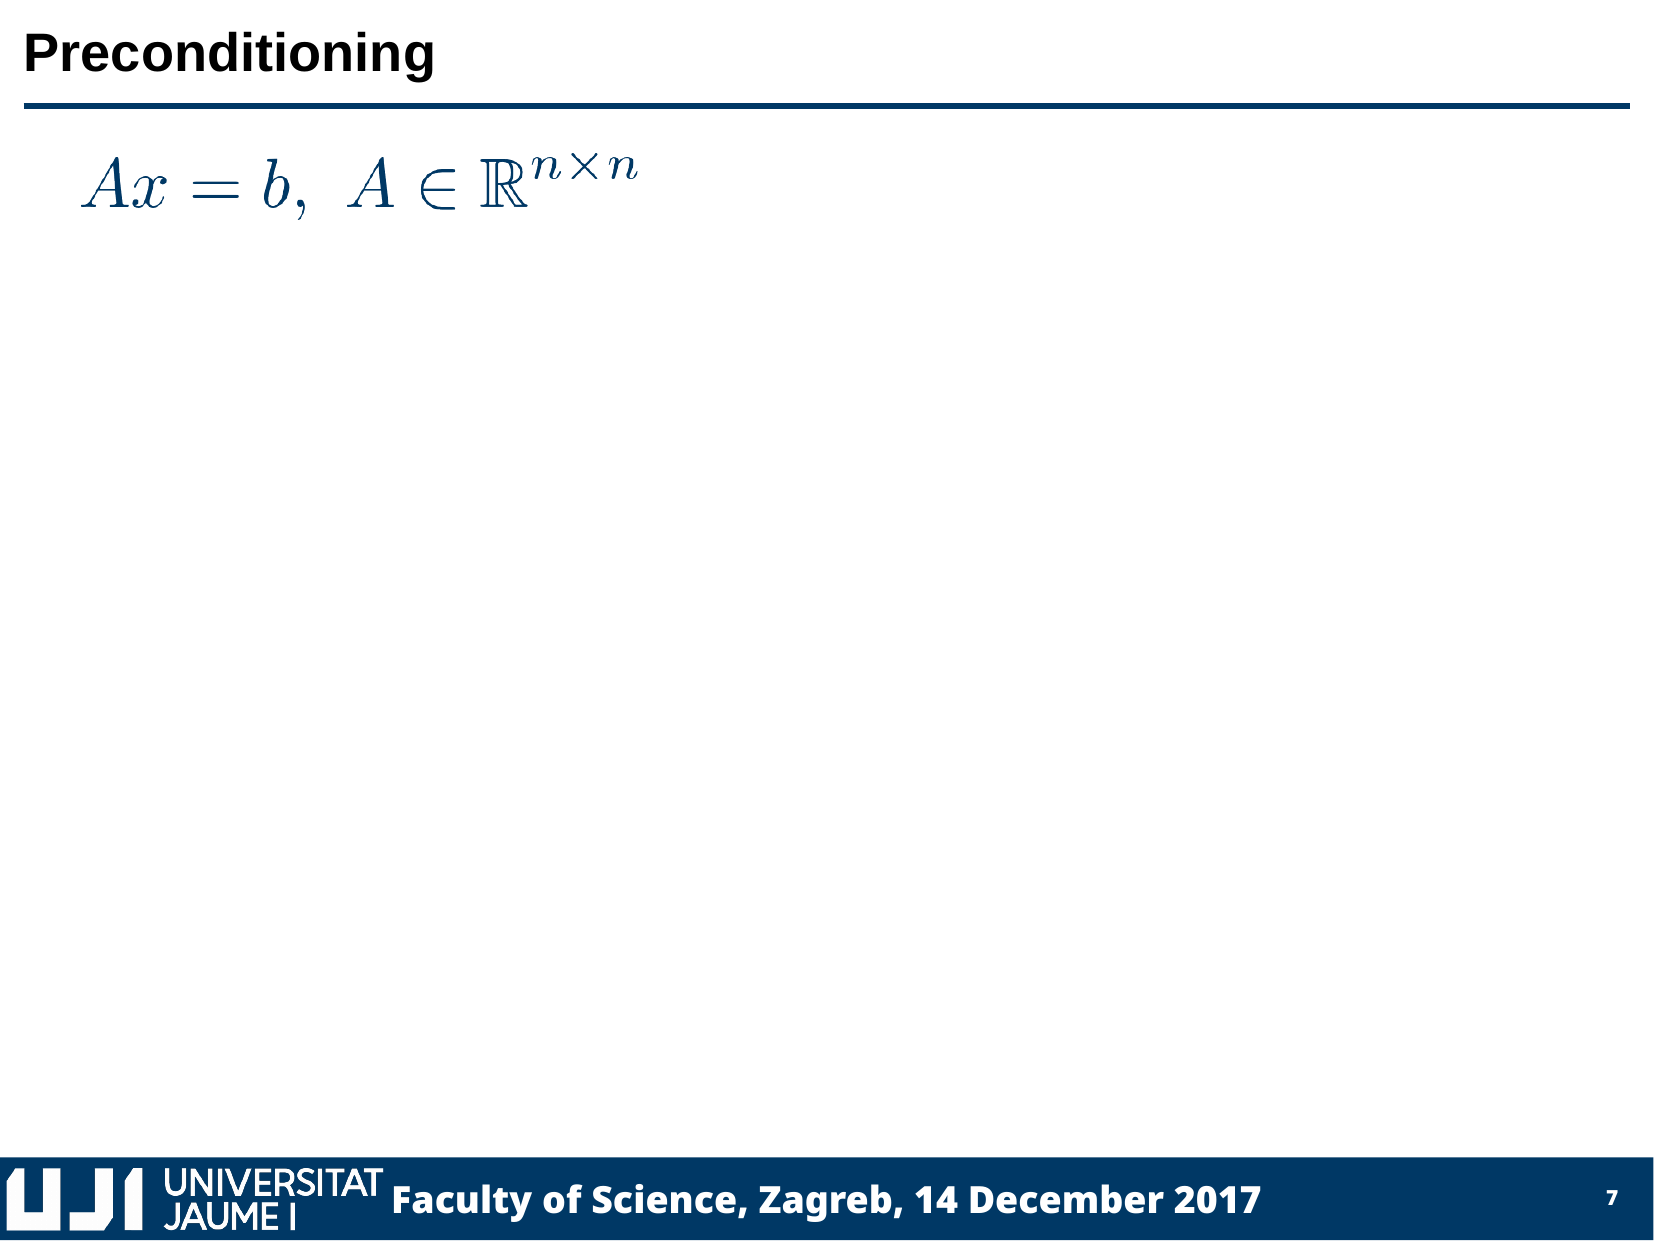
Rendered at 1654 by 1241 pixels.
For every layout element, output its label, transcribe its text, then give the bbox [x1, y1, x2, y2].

title Preconditioning [23, 0, 1630, 107]
picture [0, 1158, 390, 1241]
picture [81, 153, 638, 220]
